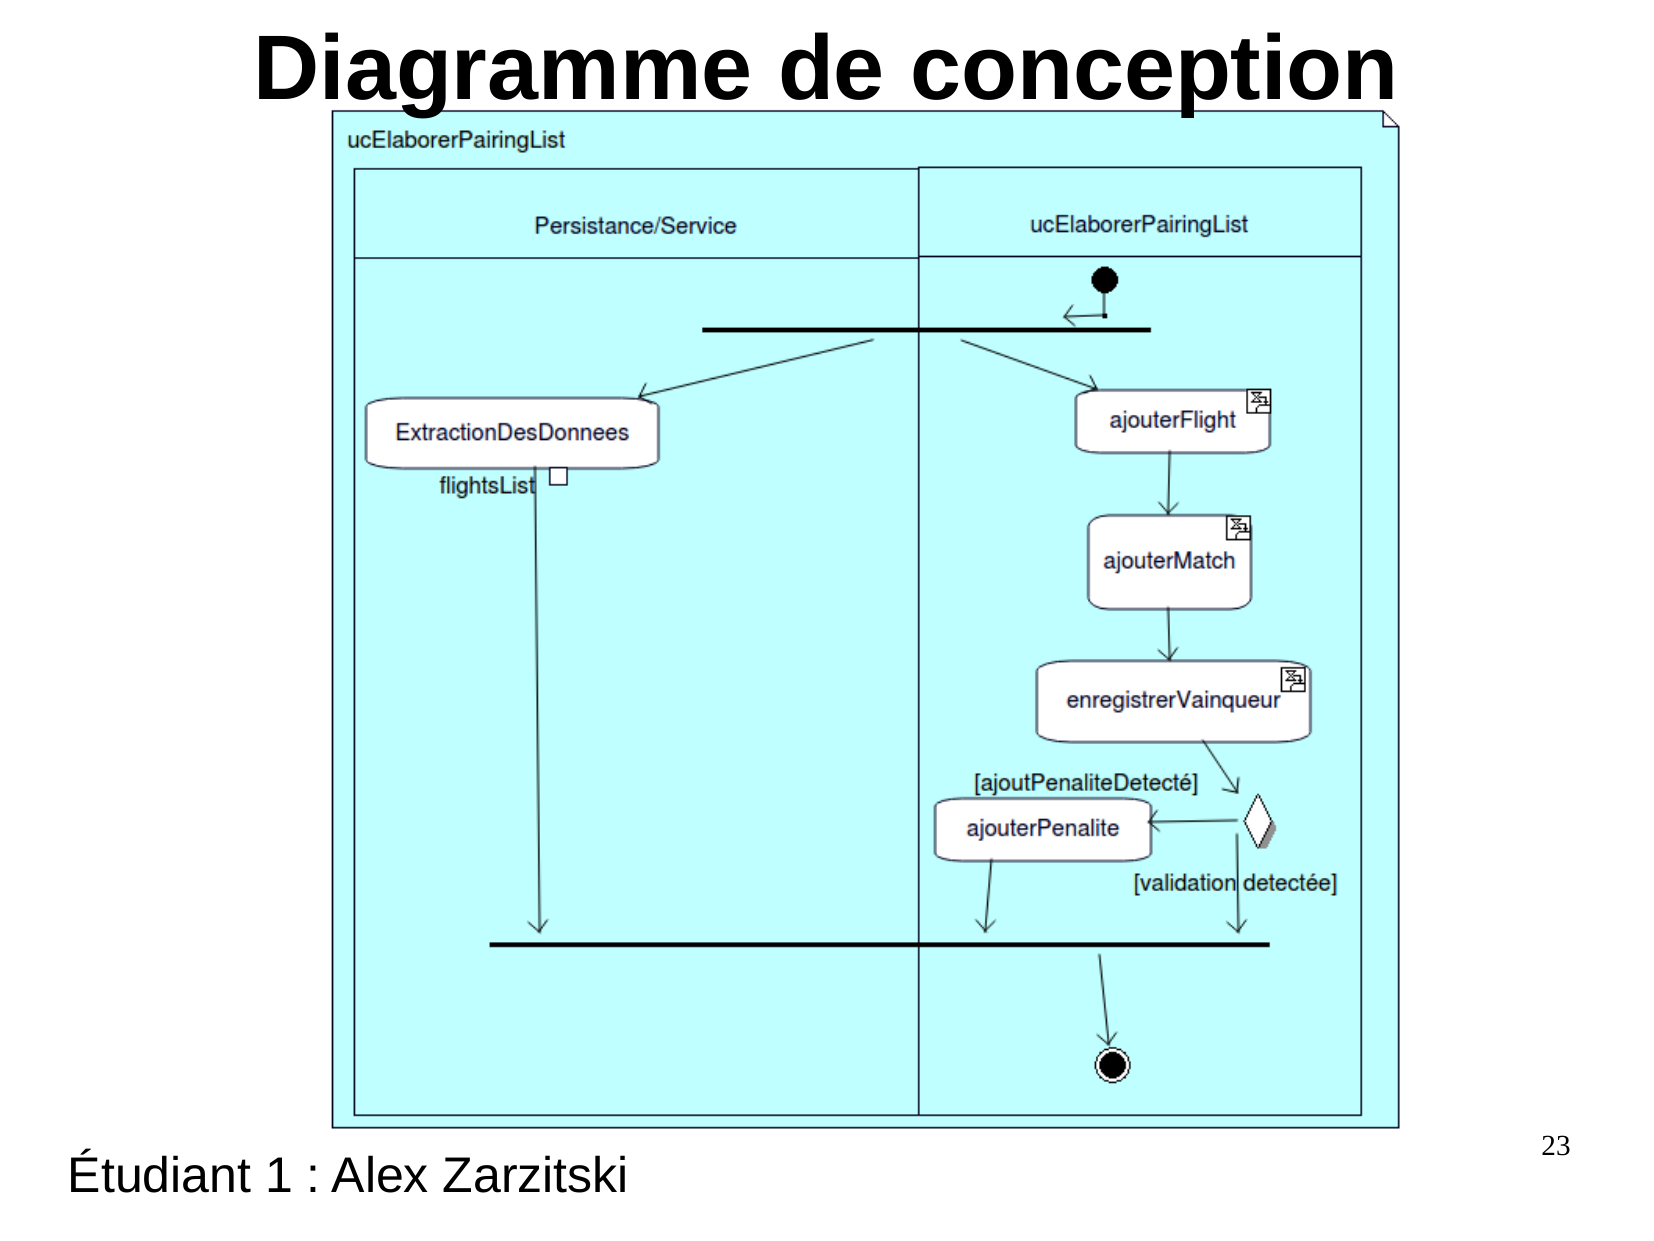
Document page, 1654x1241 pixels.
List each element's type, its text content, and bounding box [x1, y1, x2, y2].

text_box Étudiant 1 : Alex Zarzitski [53, 1139, 650, 1211]
picture [307, 172, 1417, 1146]
title Diagramme de conception [82, 0, 1571, 172]
